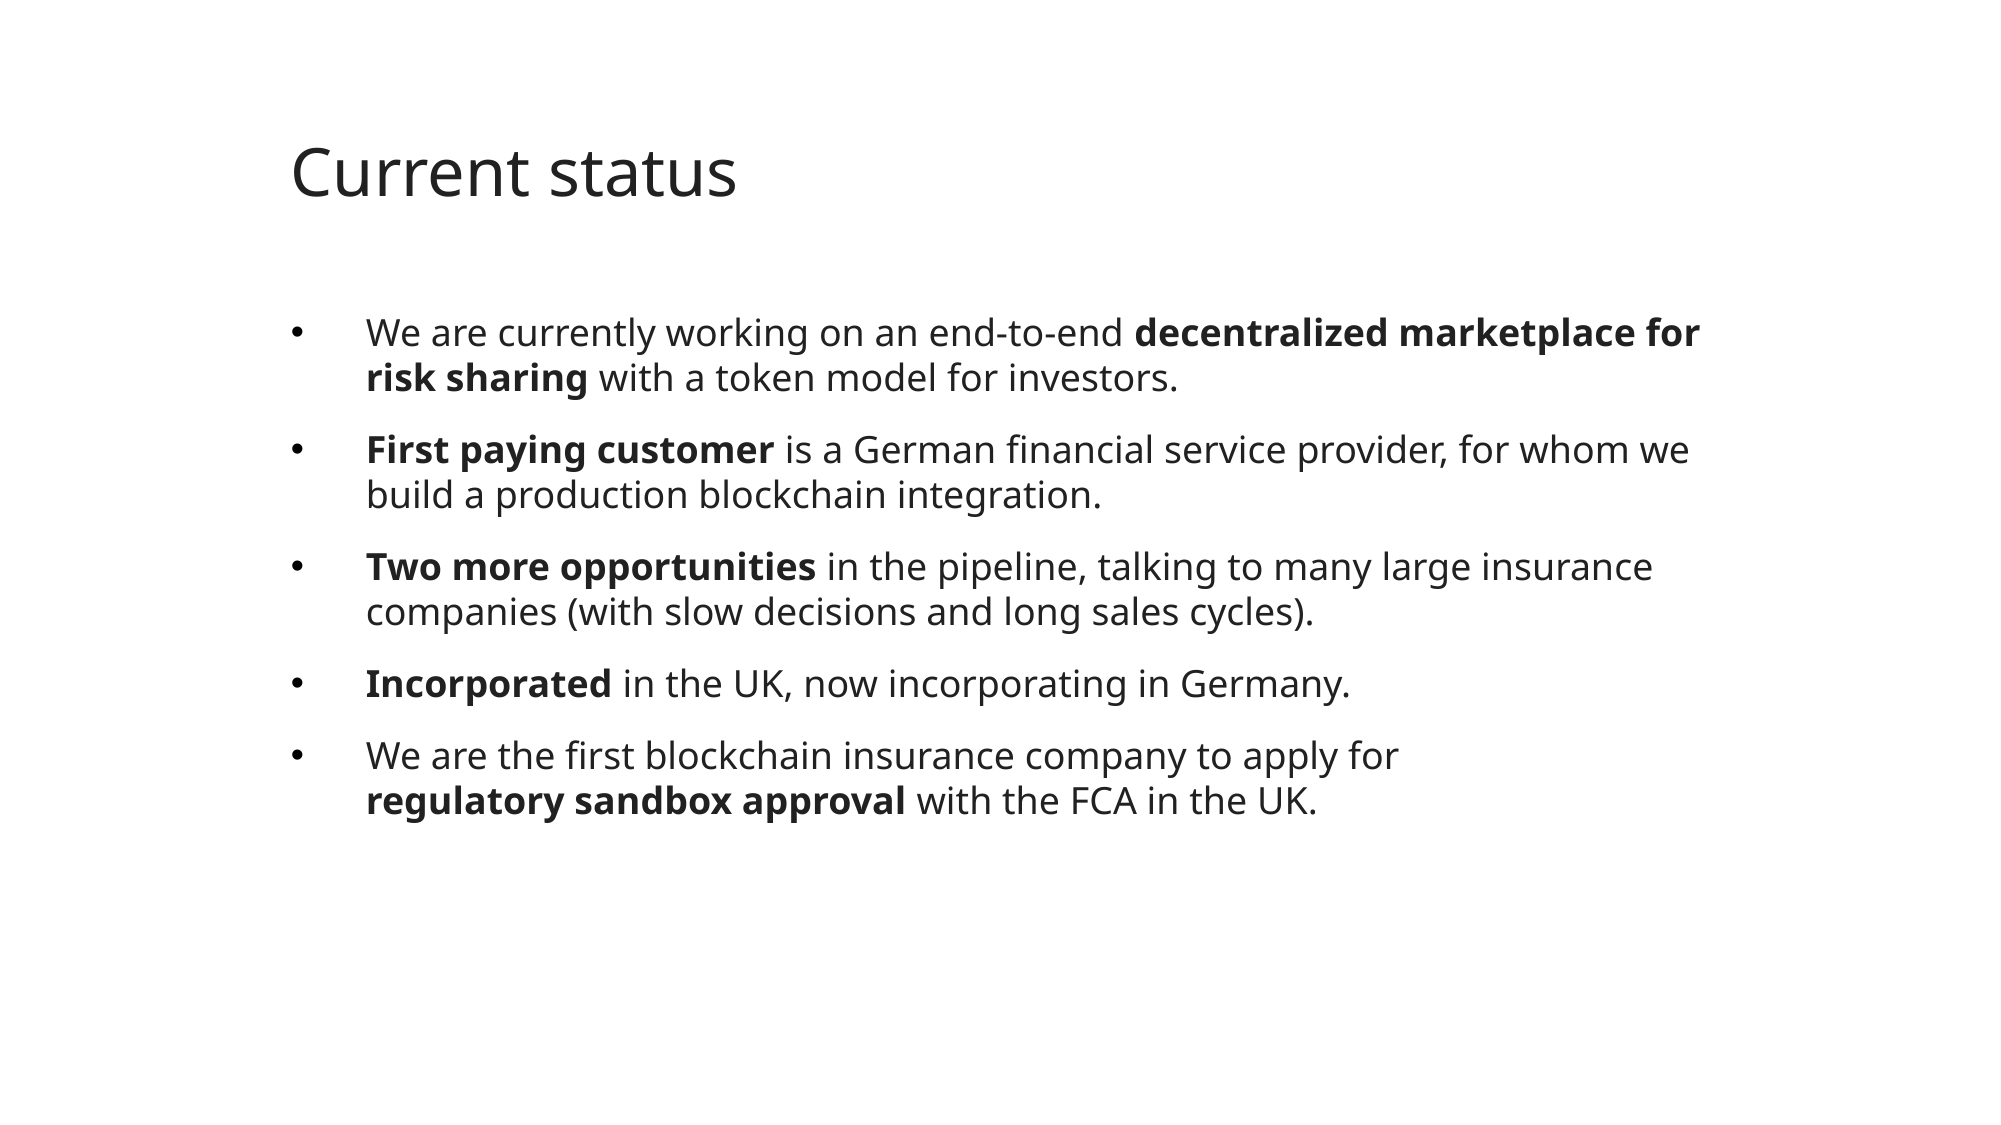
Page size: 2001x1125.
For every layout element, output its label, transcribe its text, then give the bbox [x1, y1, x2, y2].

text_box Current status We are currently working on an end-to-end decentralized marketplace for risk sharing with a token model for investors. First paying customer is a German financial service provider, for whom we build a production blockchain integration. Two more opportunities in the pipeline, talking to many large insurance companies (with slow decisions and long sales cycles). Incorporated in the UK, now incorporating in Germany. We are the first blockchain insurance company to apply for regulatory sandbox approval with the FCA in the UK. [275, 122, 1762, 920]
